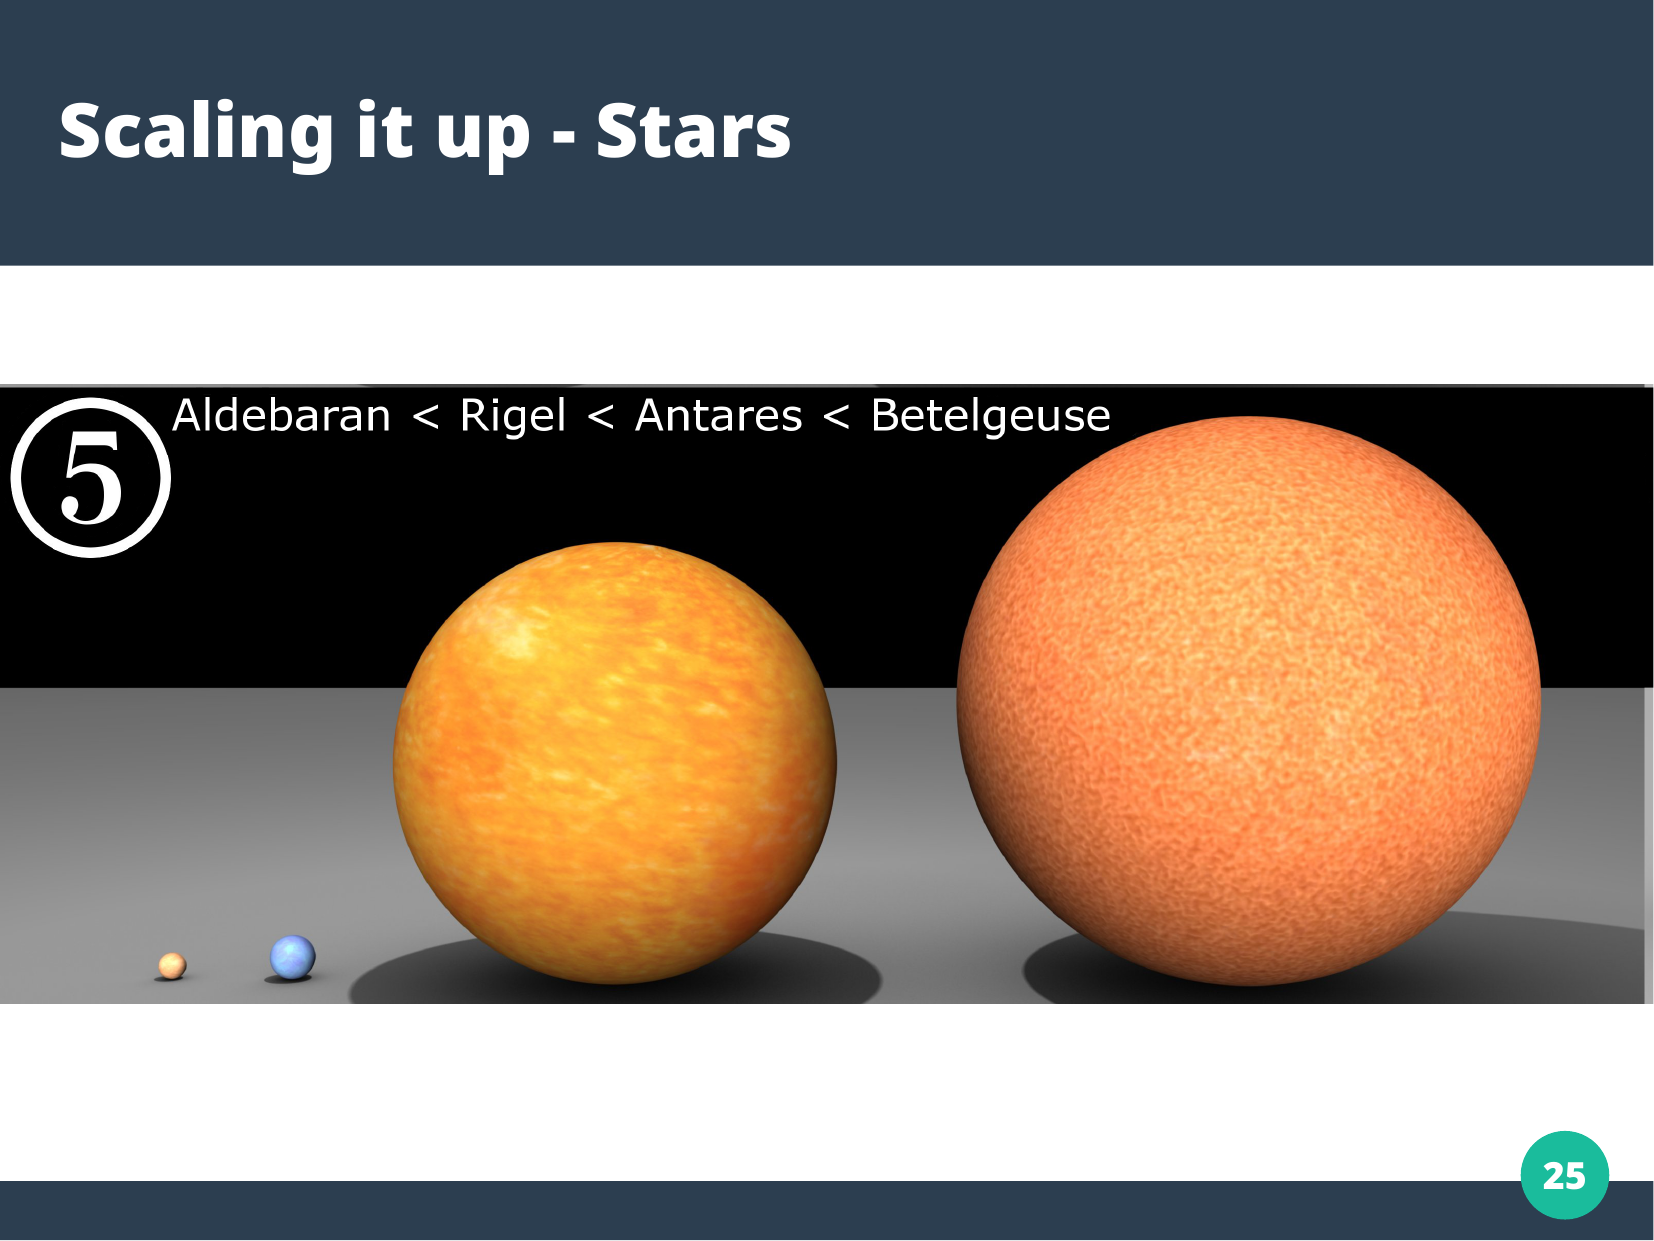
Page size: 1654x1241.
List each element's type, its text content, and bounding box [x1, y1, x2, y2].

picture [0, 384, 1654, 1004]
title Scaling it up - Stars [59, 49, 1595, 207]
